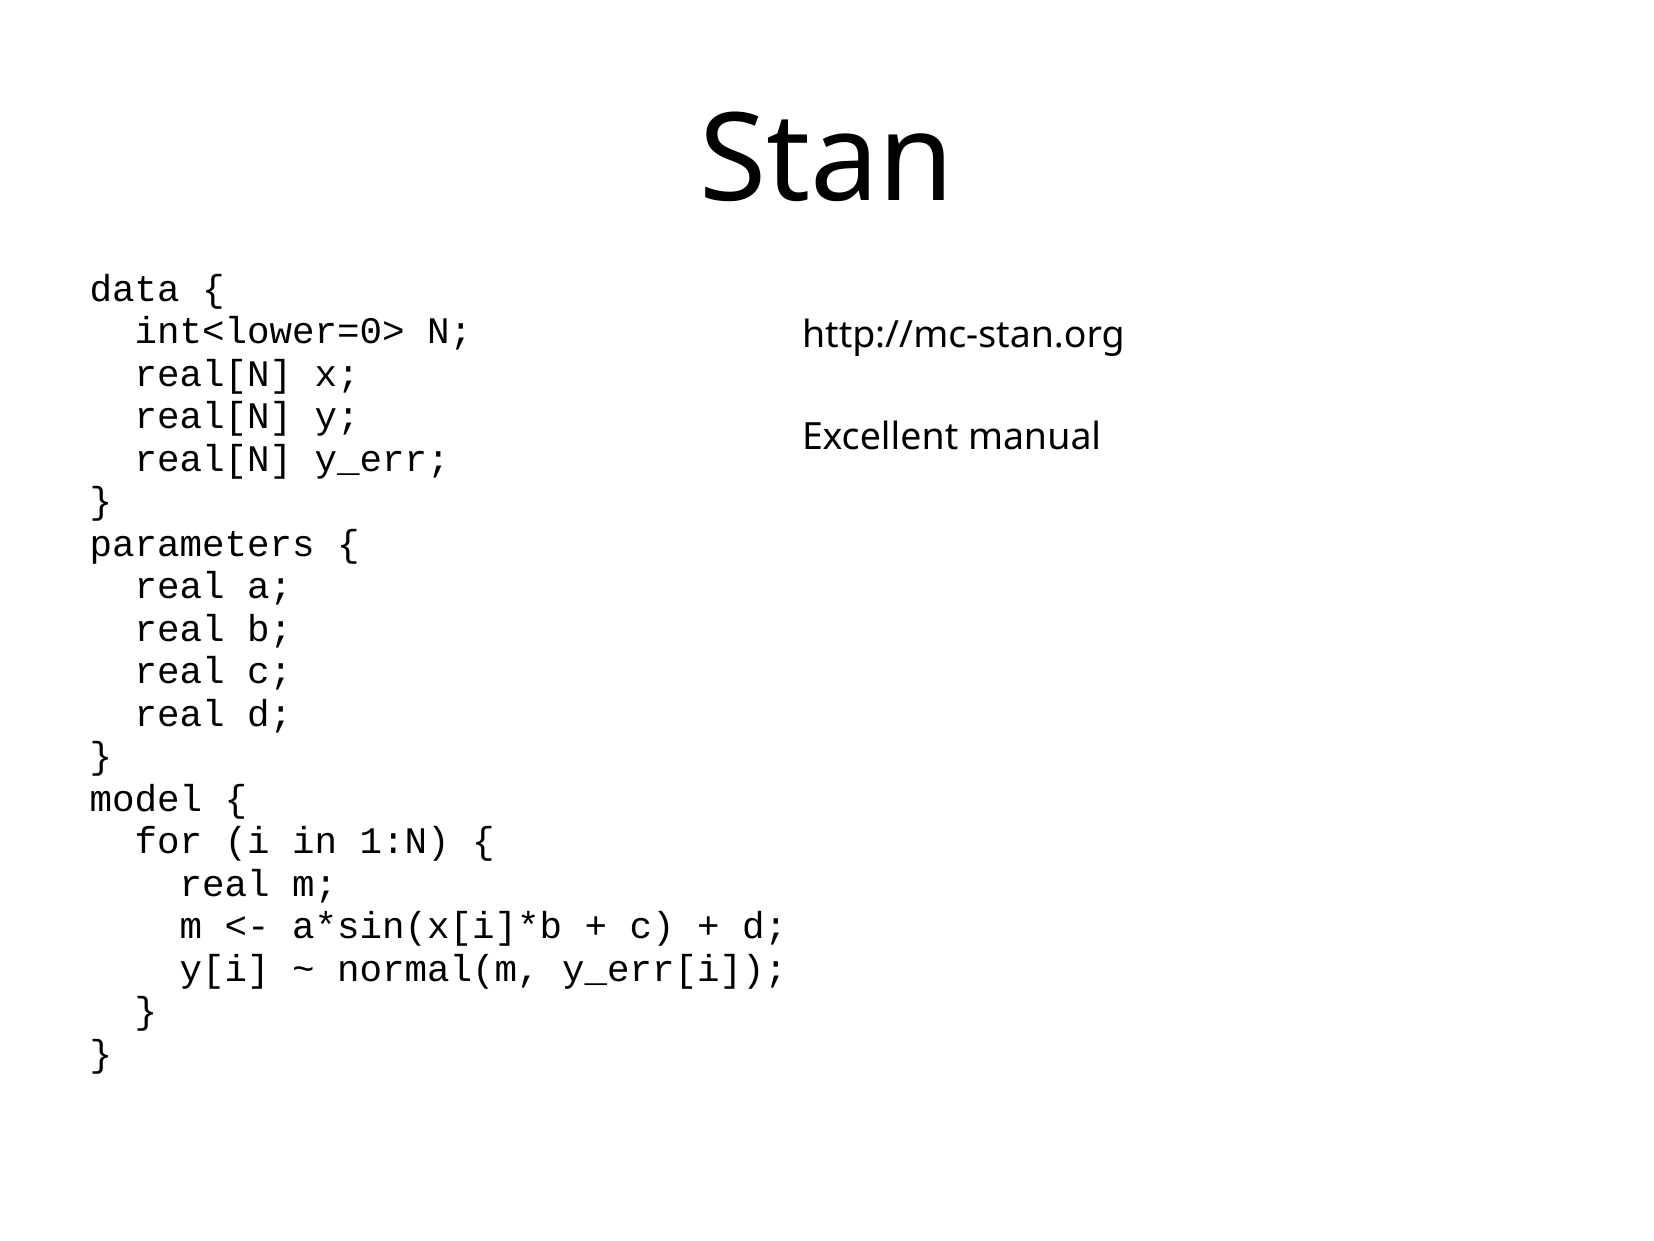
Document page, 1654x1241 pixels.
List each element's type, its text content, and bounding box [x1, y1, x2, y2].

title Stan [82, 49, 1571, 257]
text_box data { int<lower=0> N; real[N] x; real[N] y; real[N] y_err; } parameters { real a; real b; real c; real d; } model { for (i in 1:N) { real m; m <- a*sin(x[i]*b + c) + d; y[i] ~ normal(m, y_err[i]); } } [74, 262, 1500, 1171]
text_box http://mc-stan.org Excellent manual [787, 299, 1654, 485]
